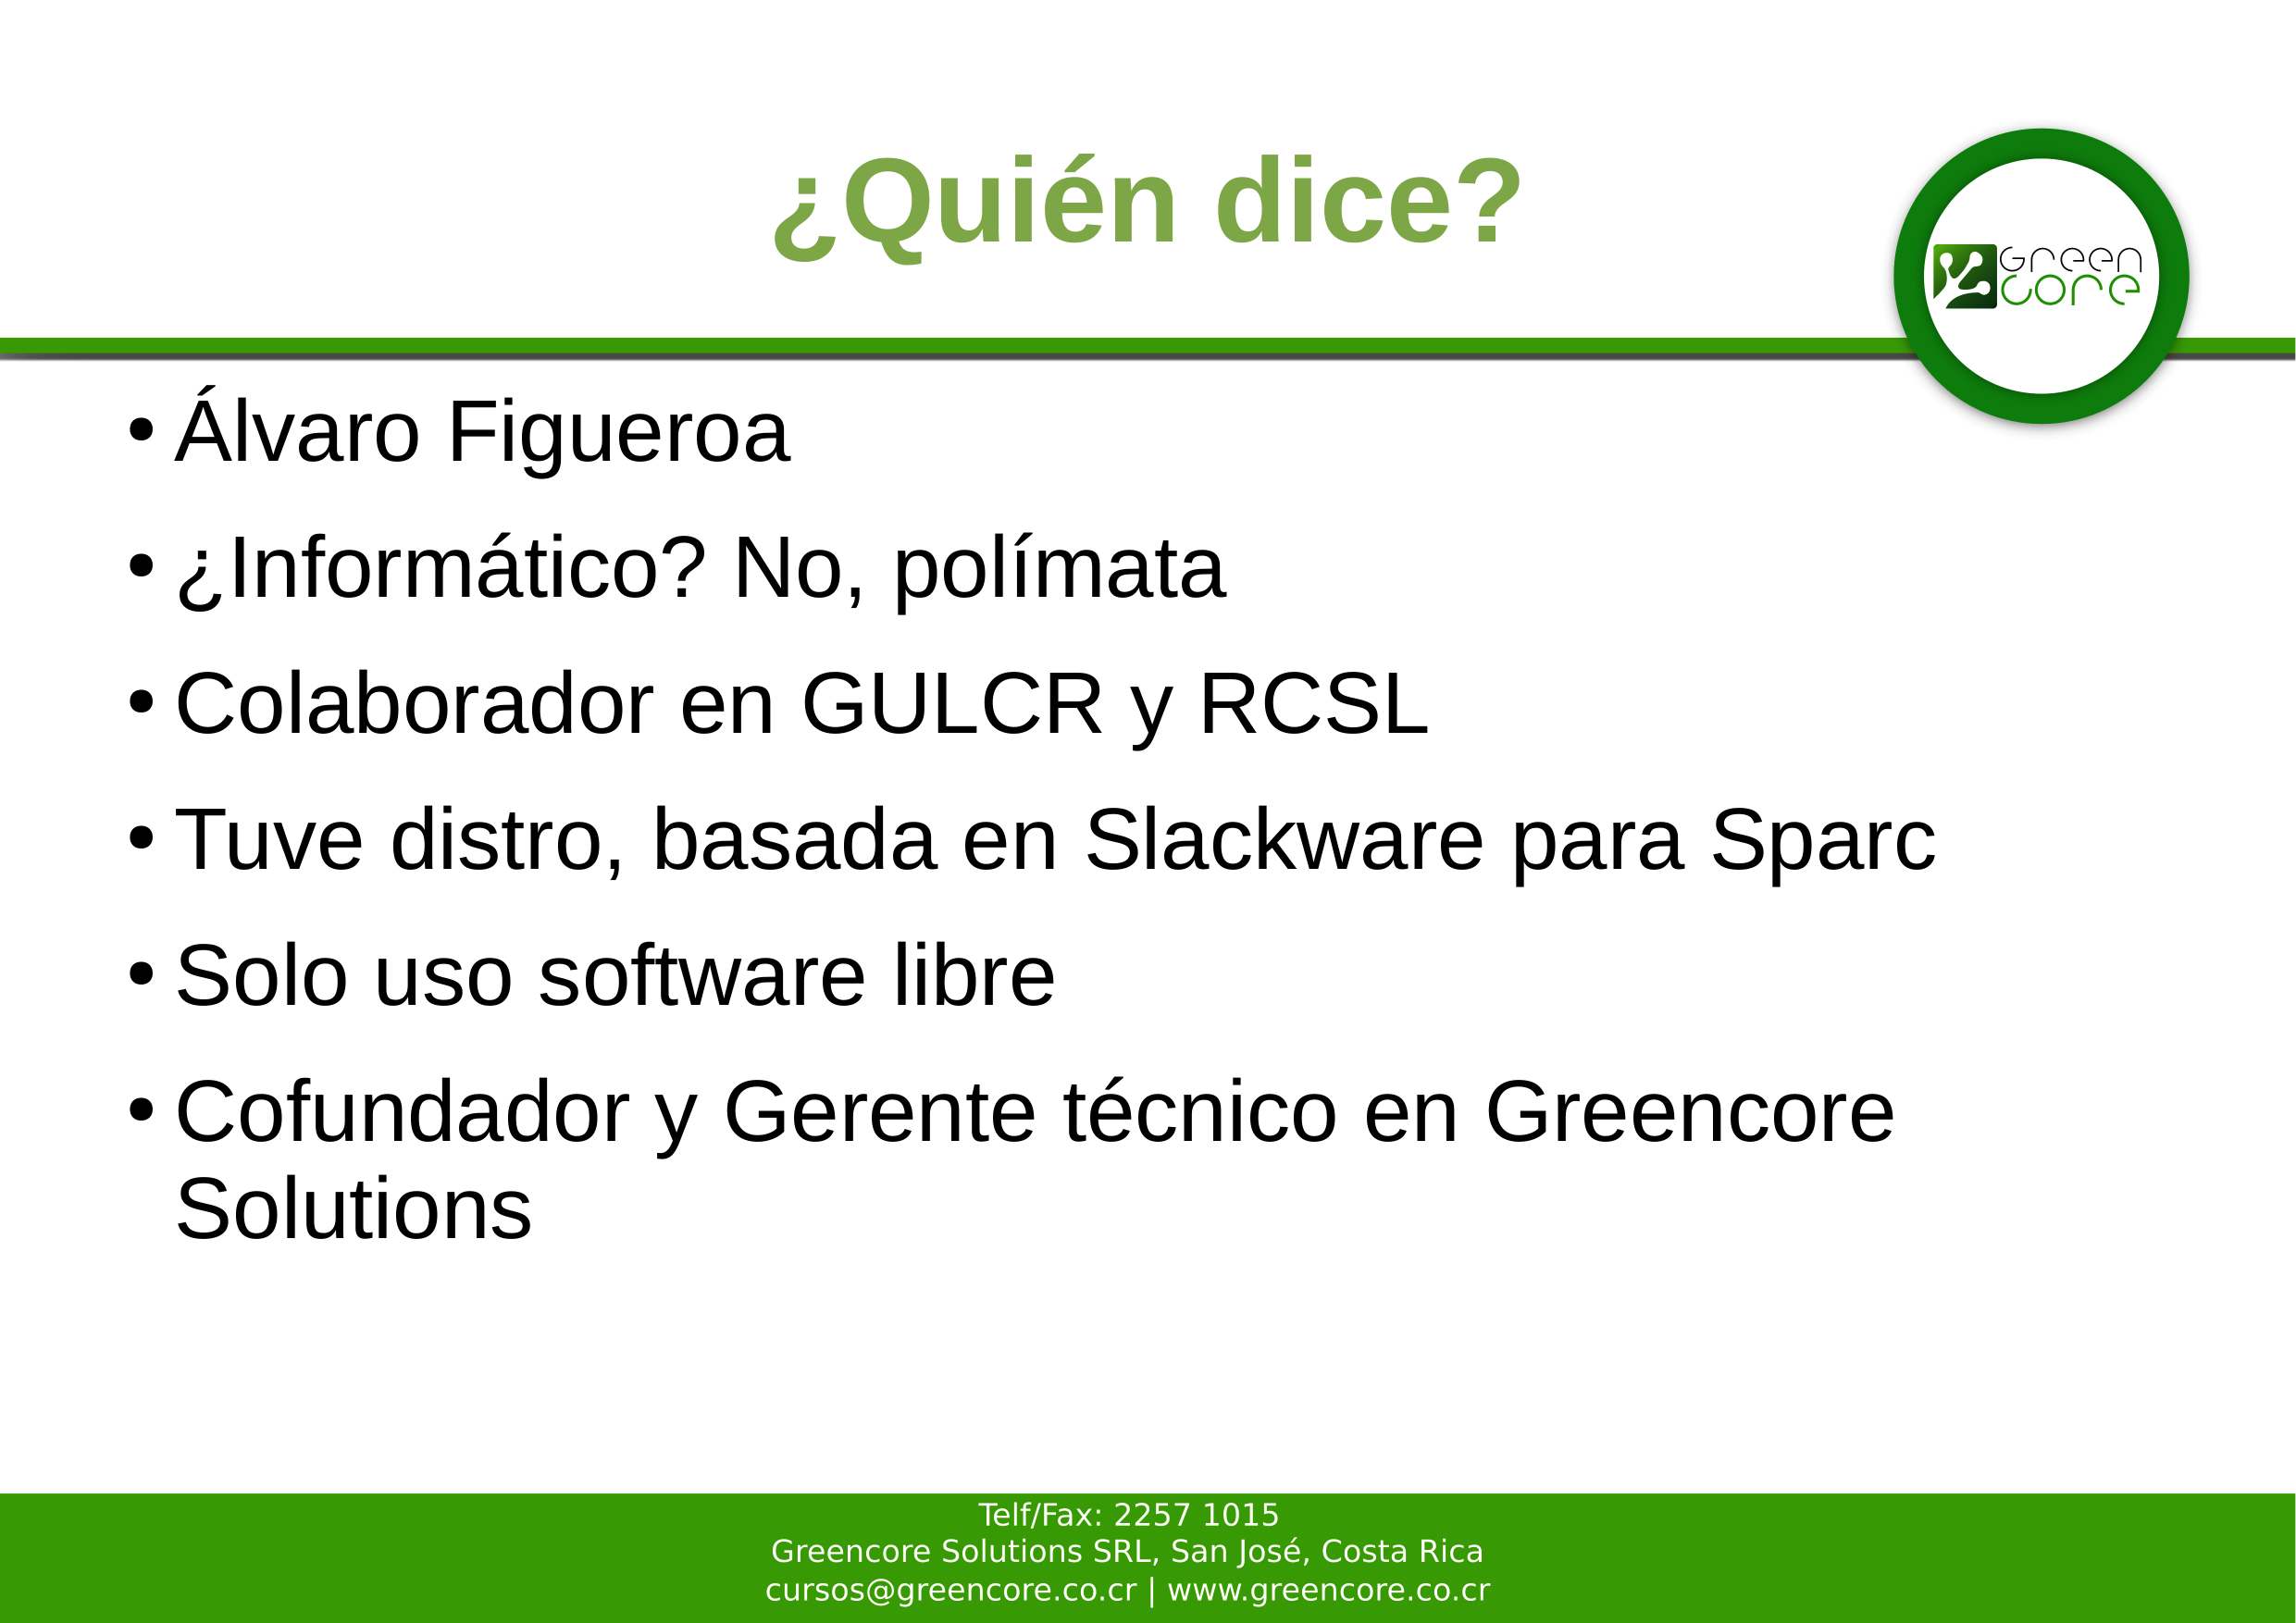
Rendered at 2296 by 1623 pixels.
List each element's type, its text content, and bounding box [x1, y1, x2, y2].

title ¿Quién dice? [115, 64, 2181, 336]
list Álvaro Figueroa ¿Informático? No, polímata Colaborador en GULCR y RCSL Tuve distro, basada en Slackware para Sparc Solo uso software libre Cofundador y Gerente técnico en Greencore Solutions [109, 382, 2176, 1492]
picture [0, 0, 2296, 1623]
